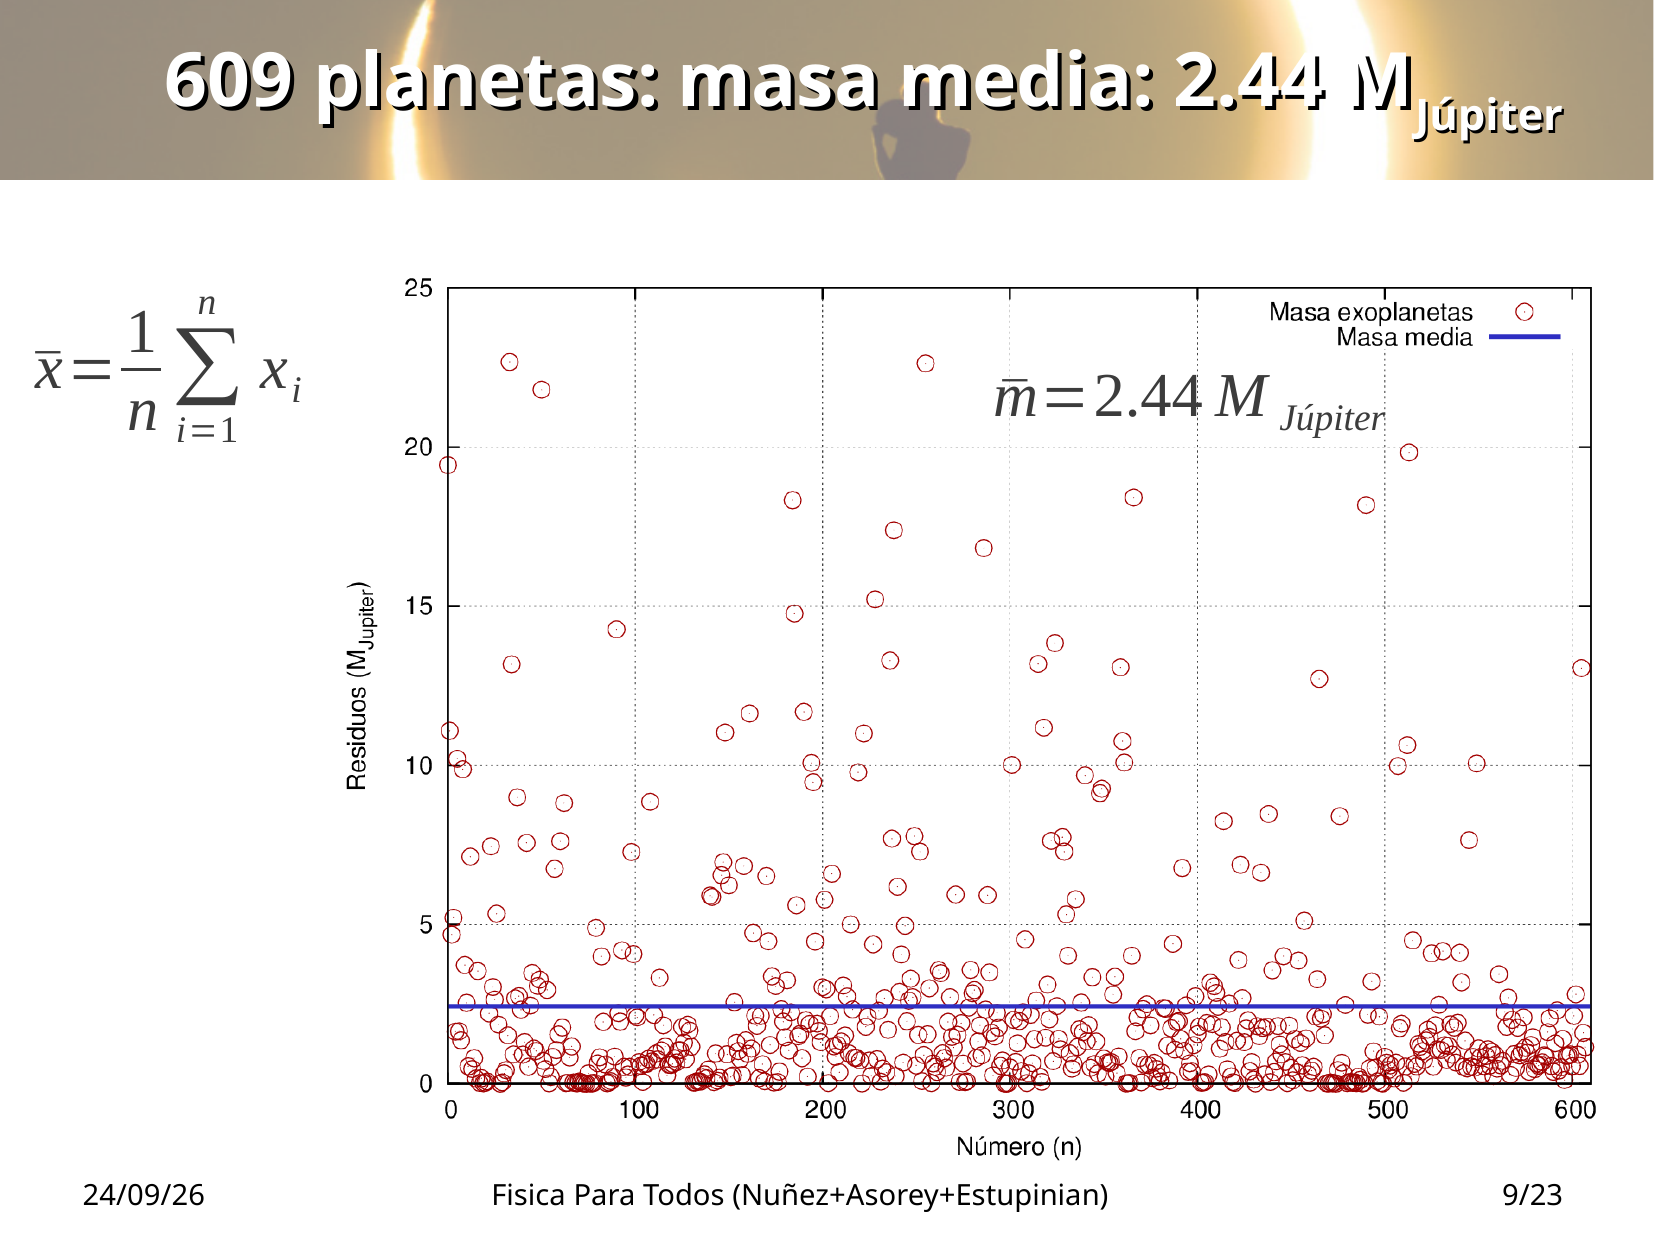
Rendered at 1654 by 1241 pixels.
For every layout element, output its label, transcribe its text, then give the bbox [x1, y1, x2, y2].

picture [339, 257, 1636, 1164]
chart [985, 360, 1396, 439]
chart [24, 281, 309, 451]
picture [0, 0, 1654, 180]
title 609 planetas: masa media: 2.44 MJúpiter [75, 19, 1564, 151]
